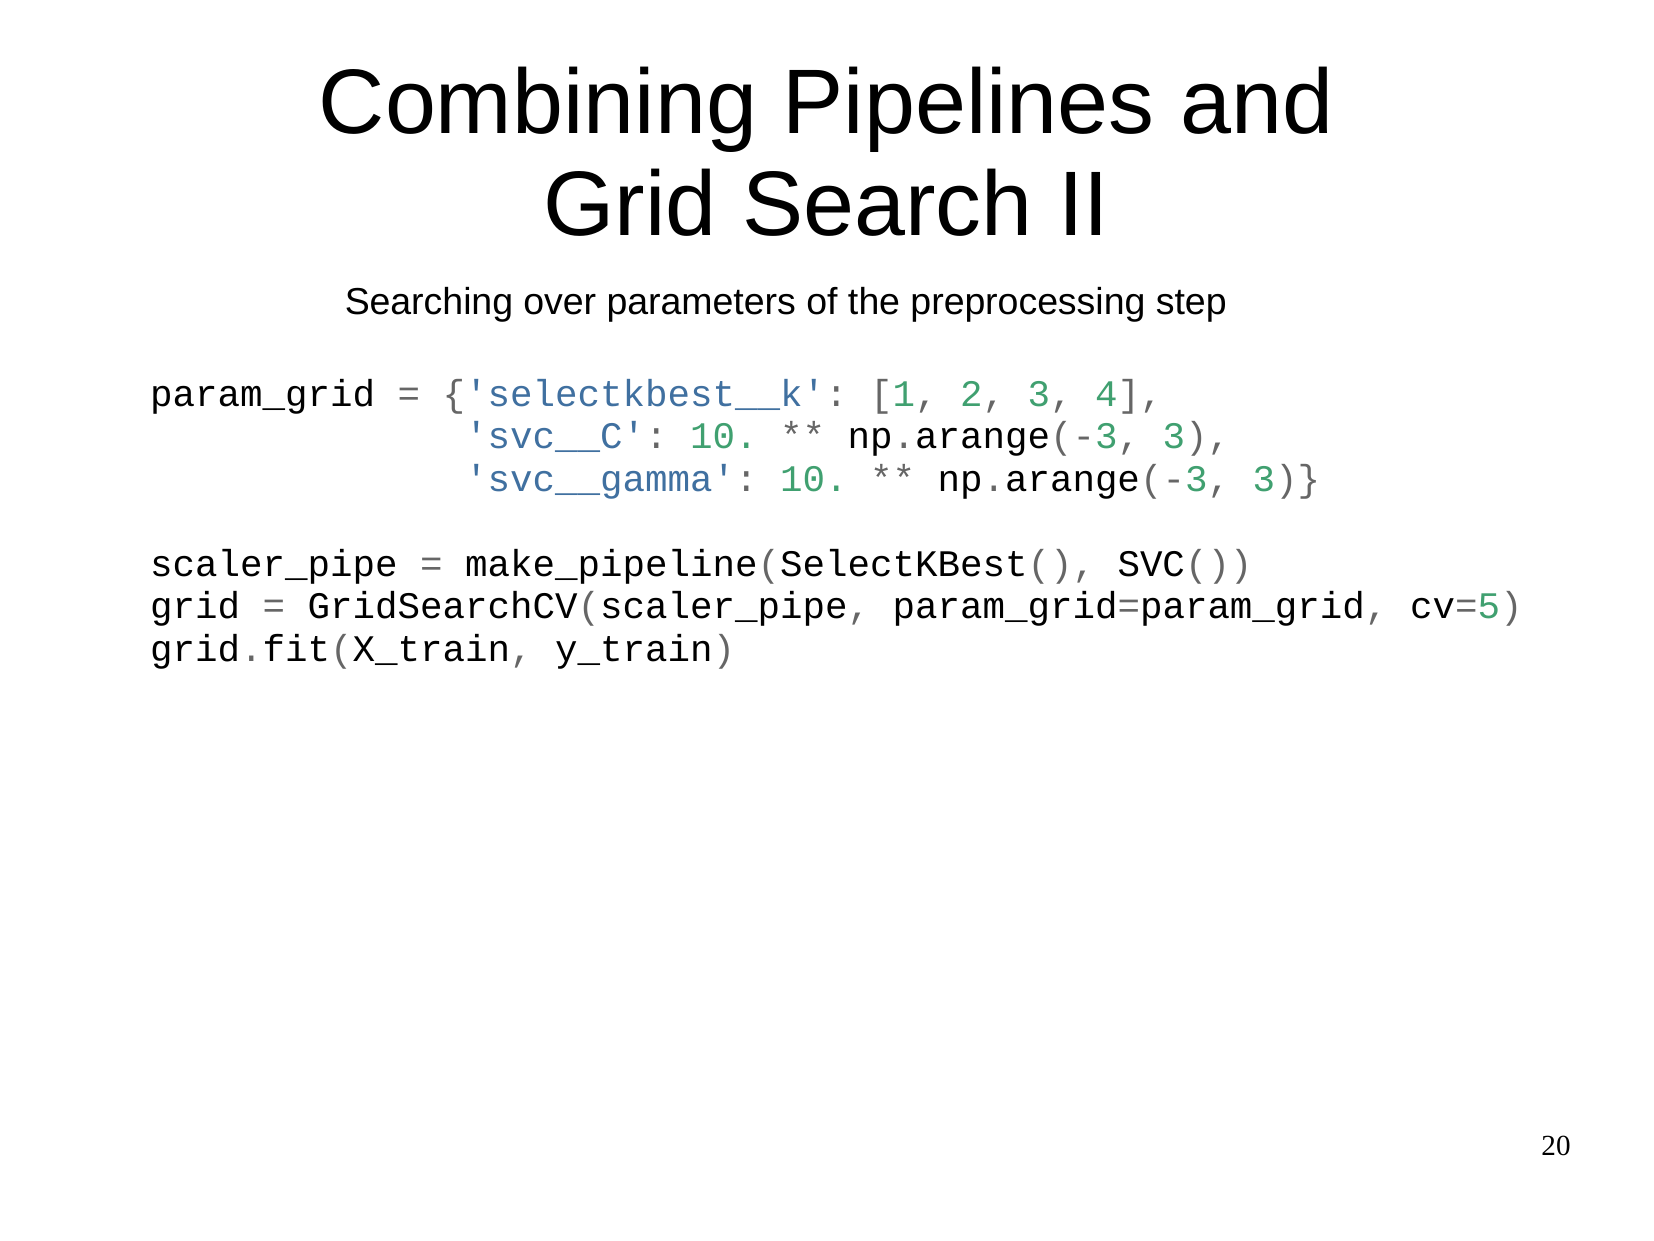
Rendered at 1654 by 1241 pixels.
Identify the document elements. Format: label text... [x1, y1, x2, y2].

text_box param_grid = {'selectkbest__k': [1, 2, 3, 4], 'svc__C': 10. ** np.arange(-3, 3), 'svc__gamma': 10. ** np.arange(-3, 3)} scaler_pipe = make_pipeline(SelectKBest(), SVC()) grid = GridSearchCV(scaler_pipe, param_grid=param_grid, cv=5) grid.fit(X_train, y_train) [150, 375, 1572, 675]
text_box Searching over parameters of the preprocessing step [330, 273, 1261, 331]
title Combining Pipelines and Grid Search II [82, 49, 1571, 257]
